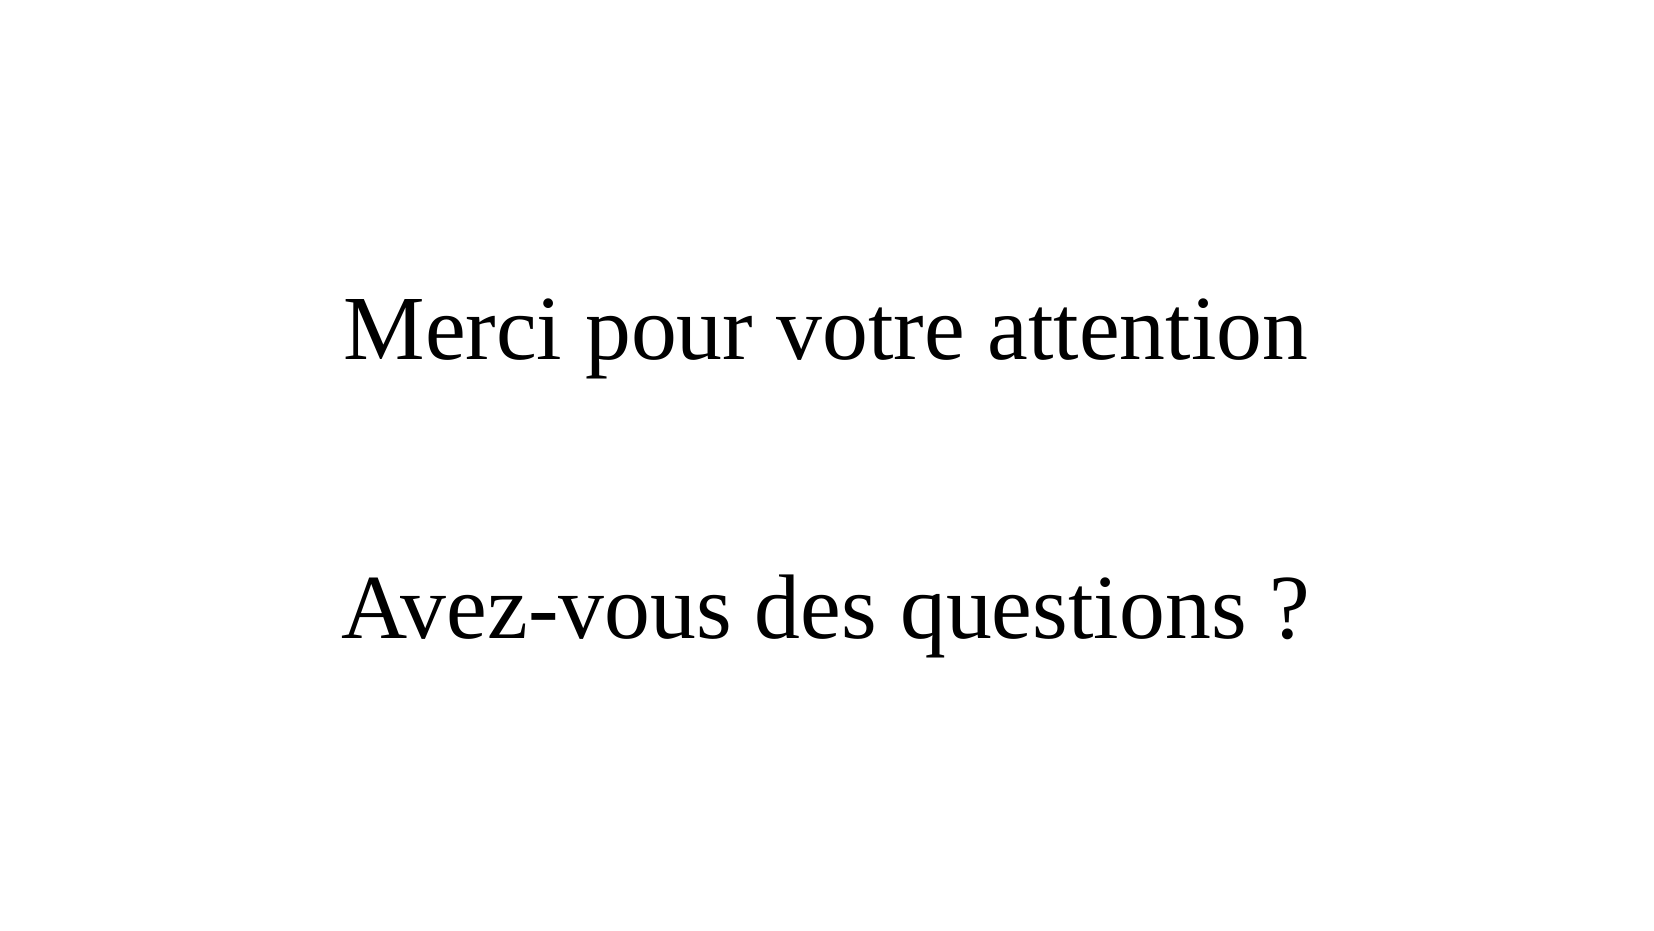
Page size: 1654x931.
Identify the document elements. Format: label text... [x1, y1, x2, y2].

text_box Merci pour votre attention Avez-vous des questions ? [82, 267, 1571, 663]
